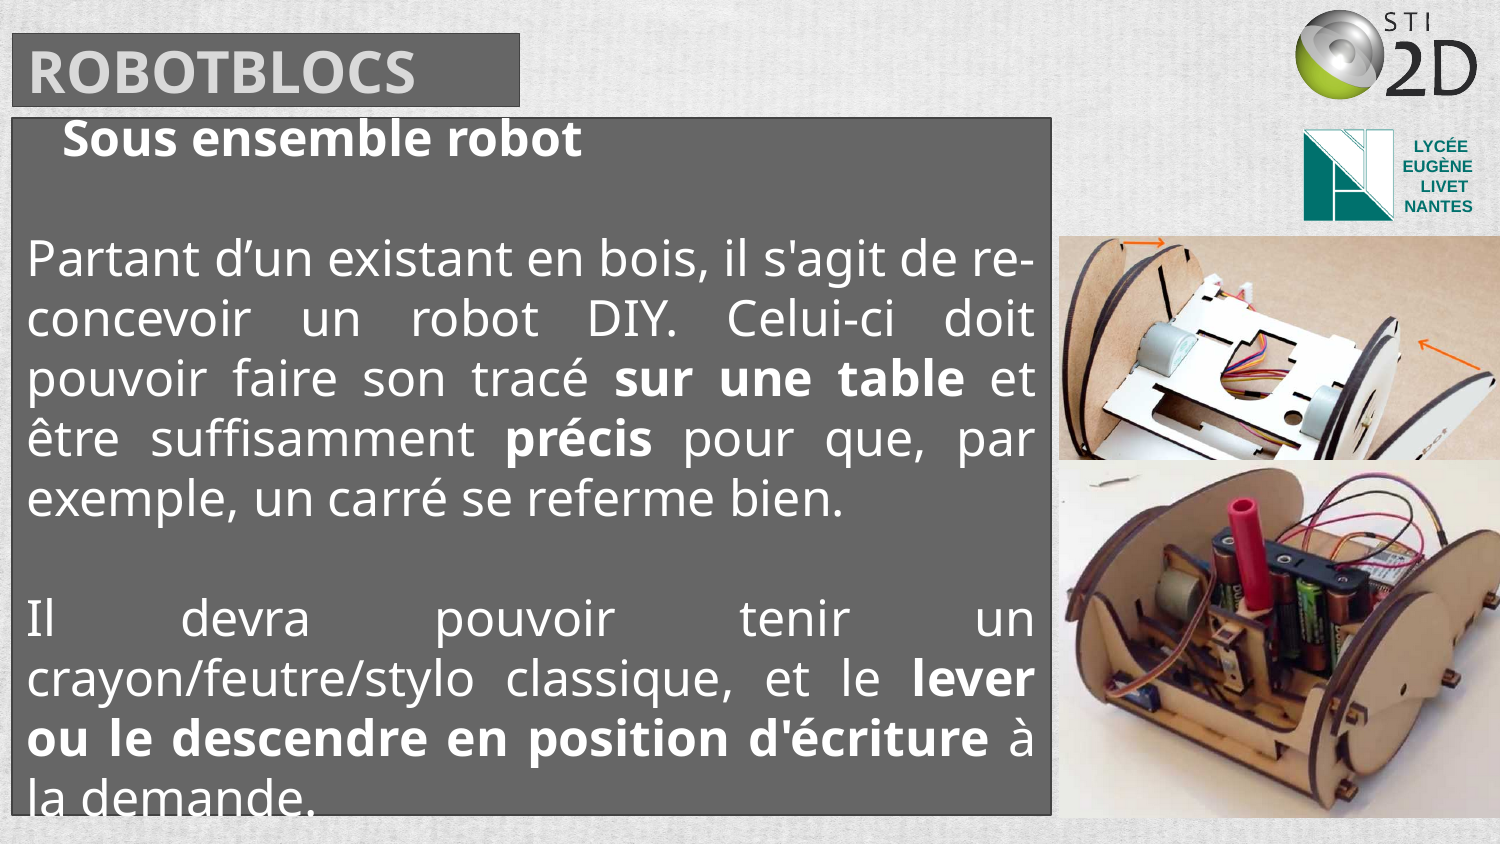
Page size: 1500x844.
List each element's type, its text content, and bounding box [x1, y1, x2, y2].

text_box LYCÉE EUGÈNE LIVET NANTES [1311, 120, 1489, 225]
text_box Sous ensemble robot Partant d’un existant en bois, il s'agit de re-concevoir un robot DIY. Celui-ci doit pouvoir faire son tracé sur une table et être suffisamment précis pour que, par exemple, un carré se referme bien. Il devra pouvoir tenir un crayon/feutre/stylo classique, et le lever ou le descendre en position d'écriture à la demande. [11, 118, 1052, 815]
text_box ROBOTBLOCS [12, 33, 520, 107]
picture [0, 0, 1500, 844]
